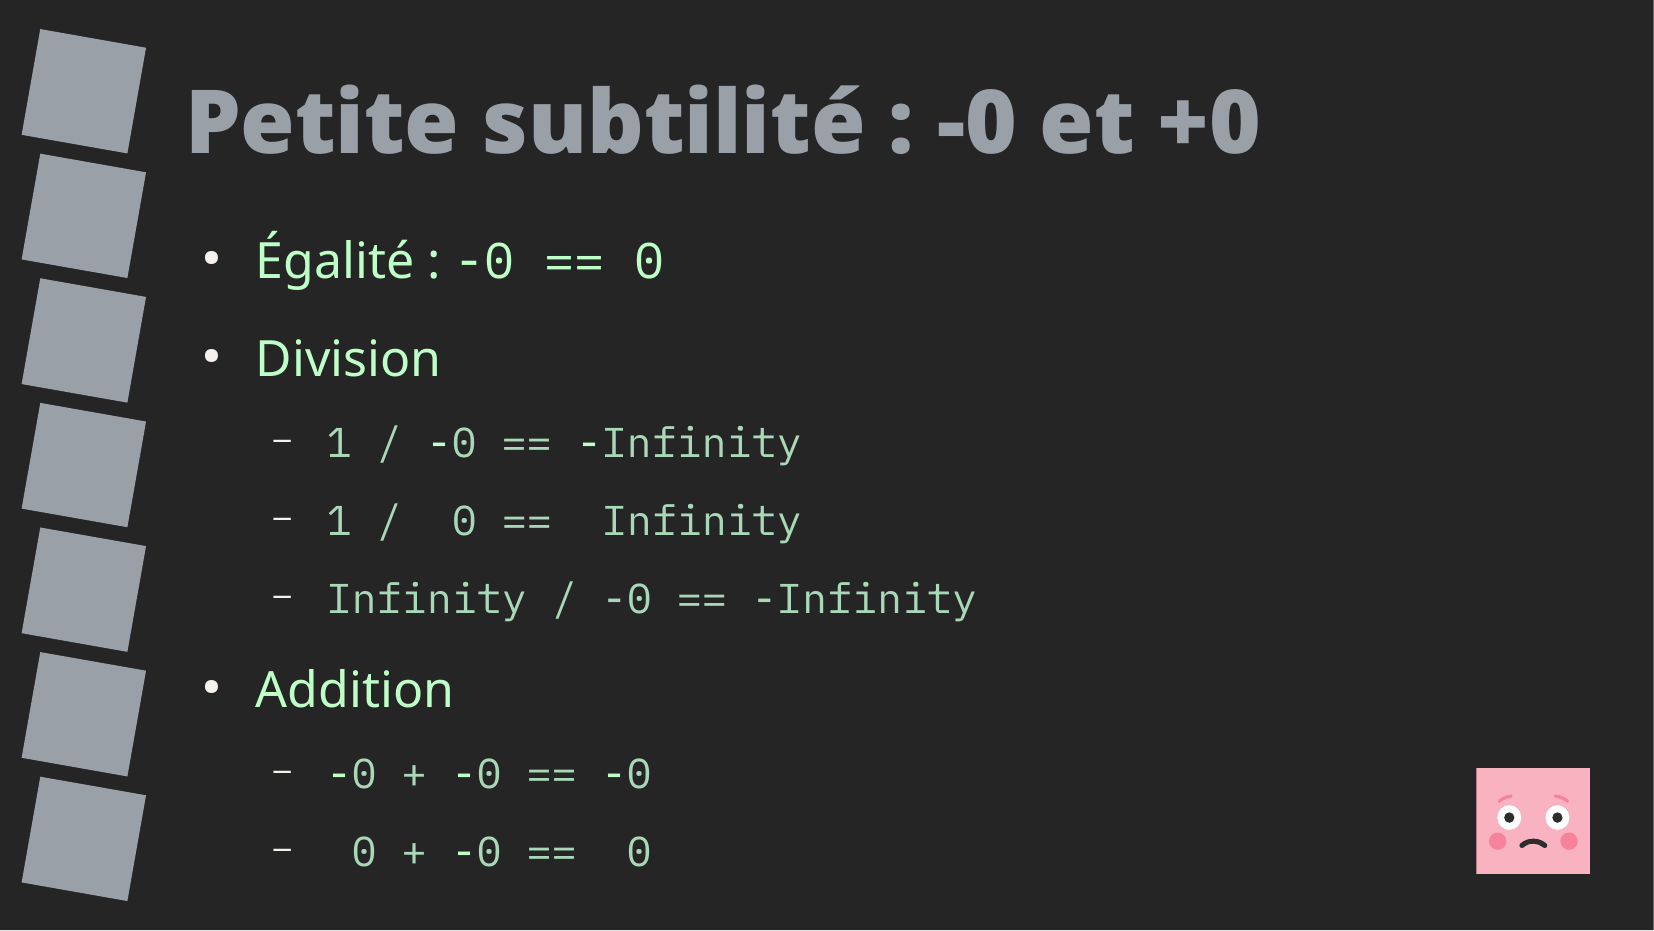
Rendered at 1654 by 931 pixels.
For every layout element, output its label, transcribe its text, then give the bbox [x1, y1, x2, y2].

title Petite subtilité : -0 et +0 [184, 59, 1654, 154]
picture [1476, 767, 1591, 874]
list Égalité : -0 == 0 Division 1 / -0 == -Infinity 1 / 0 == Infinity Infinity / -0 == -Infinity Addition -0 + -0 == -0 0 + -0 == 0 [184, 225, 1636, 901]
